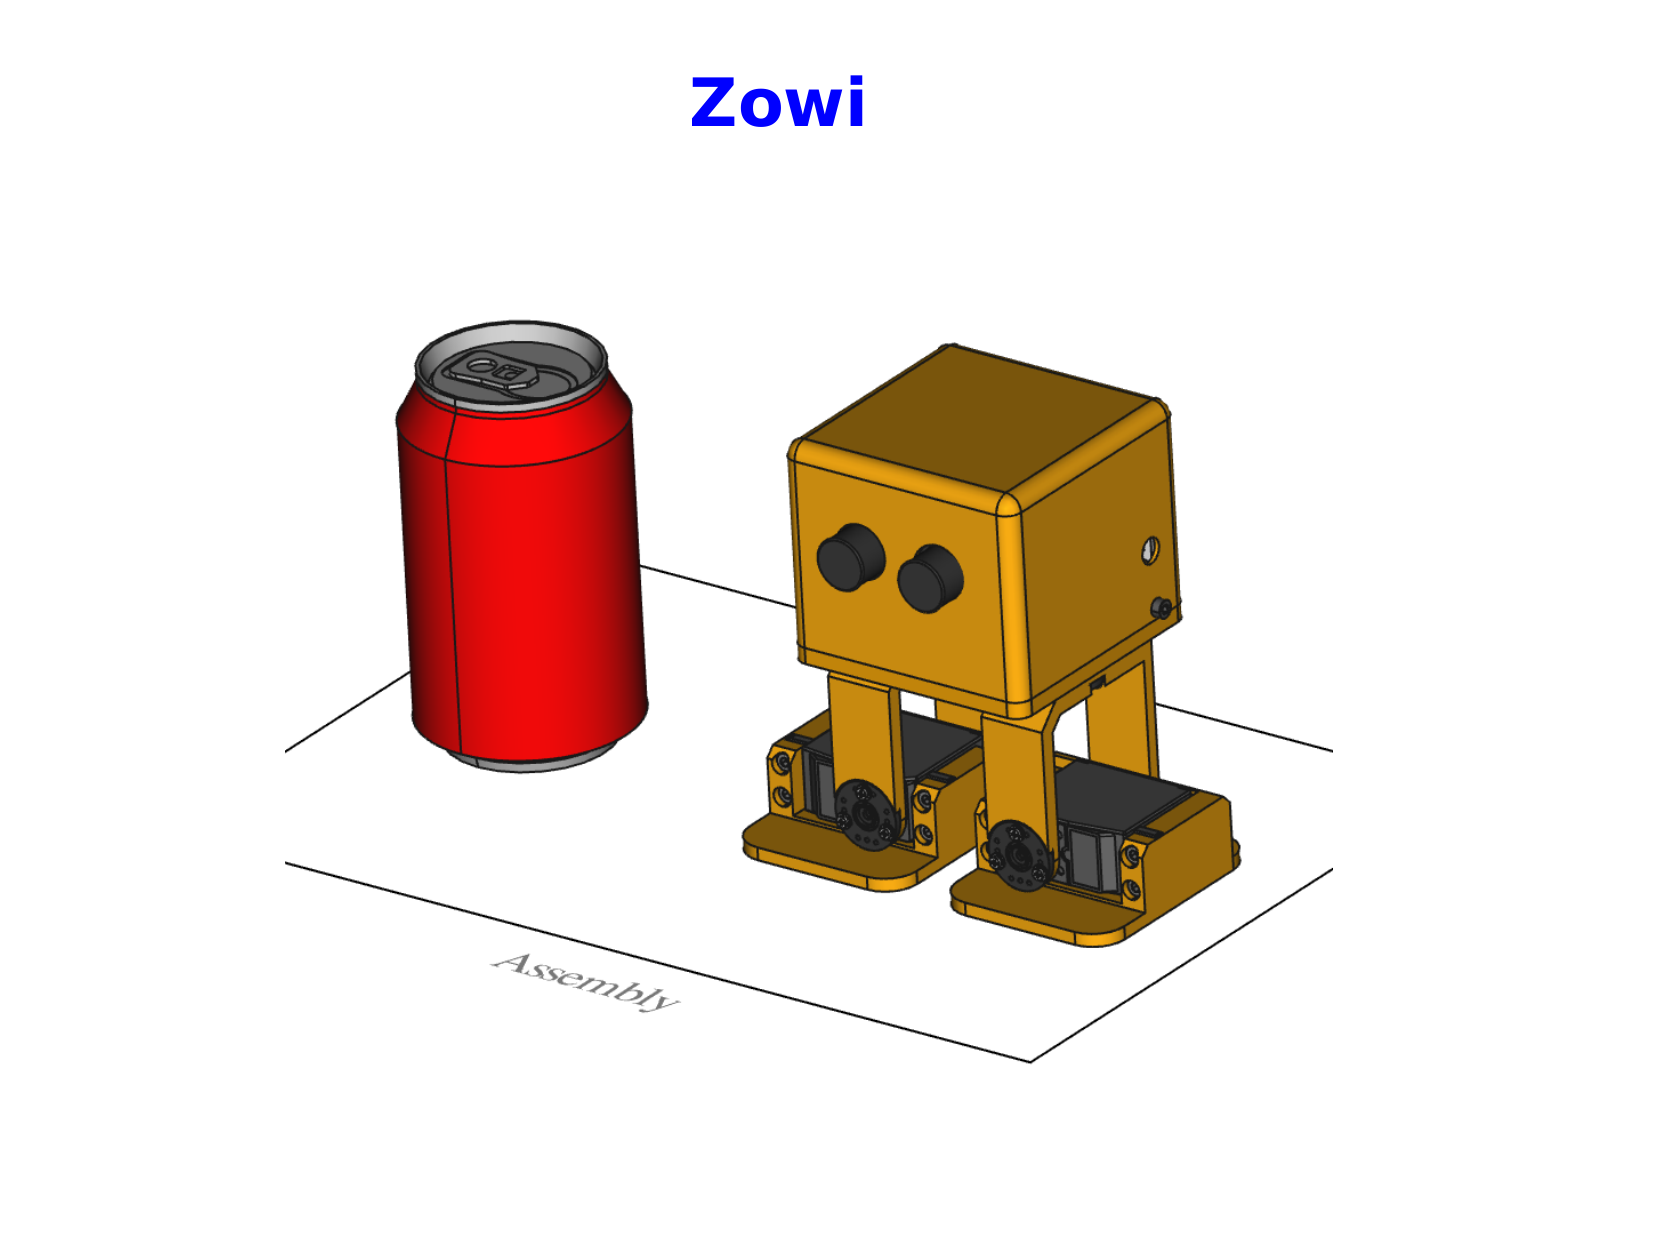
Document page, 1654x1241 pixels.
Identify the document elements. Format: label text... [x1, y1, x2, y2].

picture [285, 164, 1333, 1132]
text_box Zowi [675, 57, 1281, 151]
